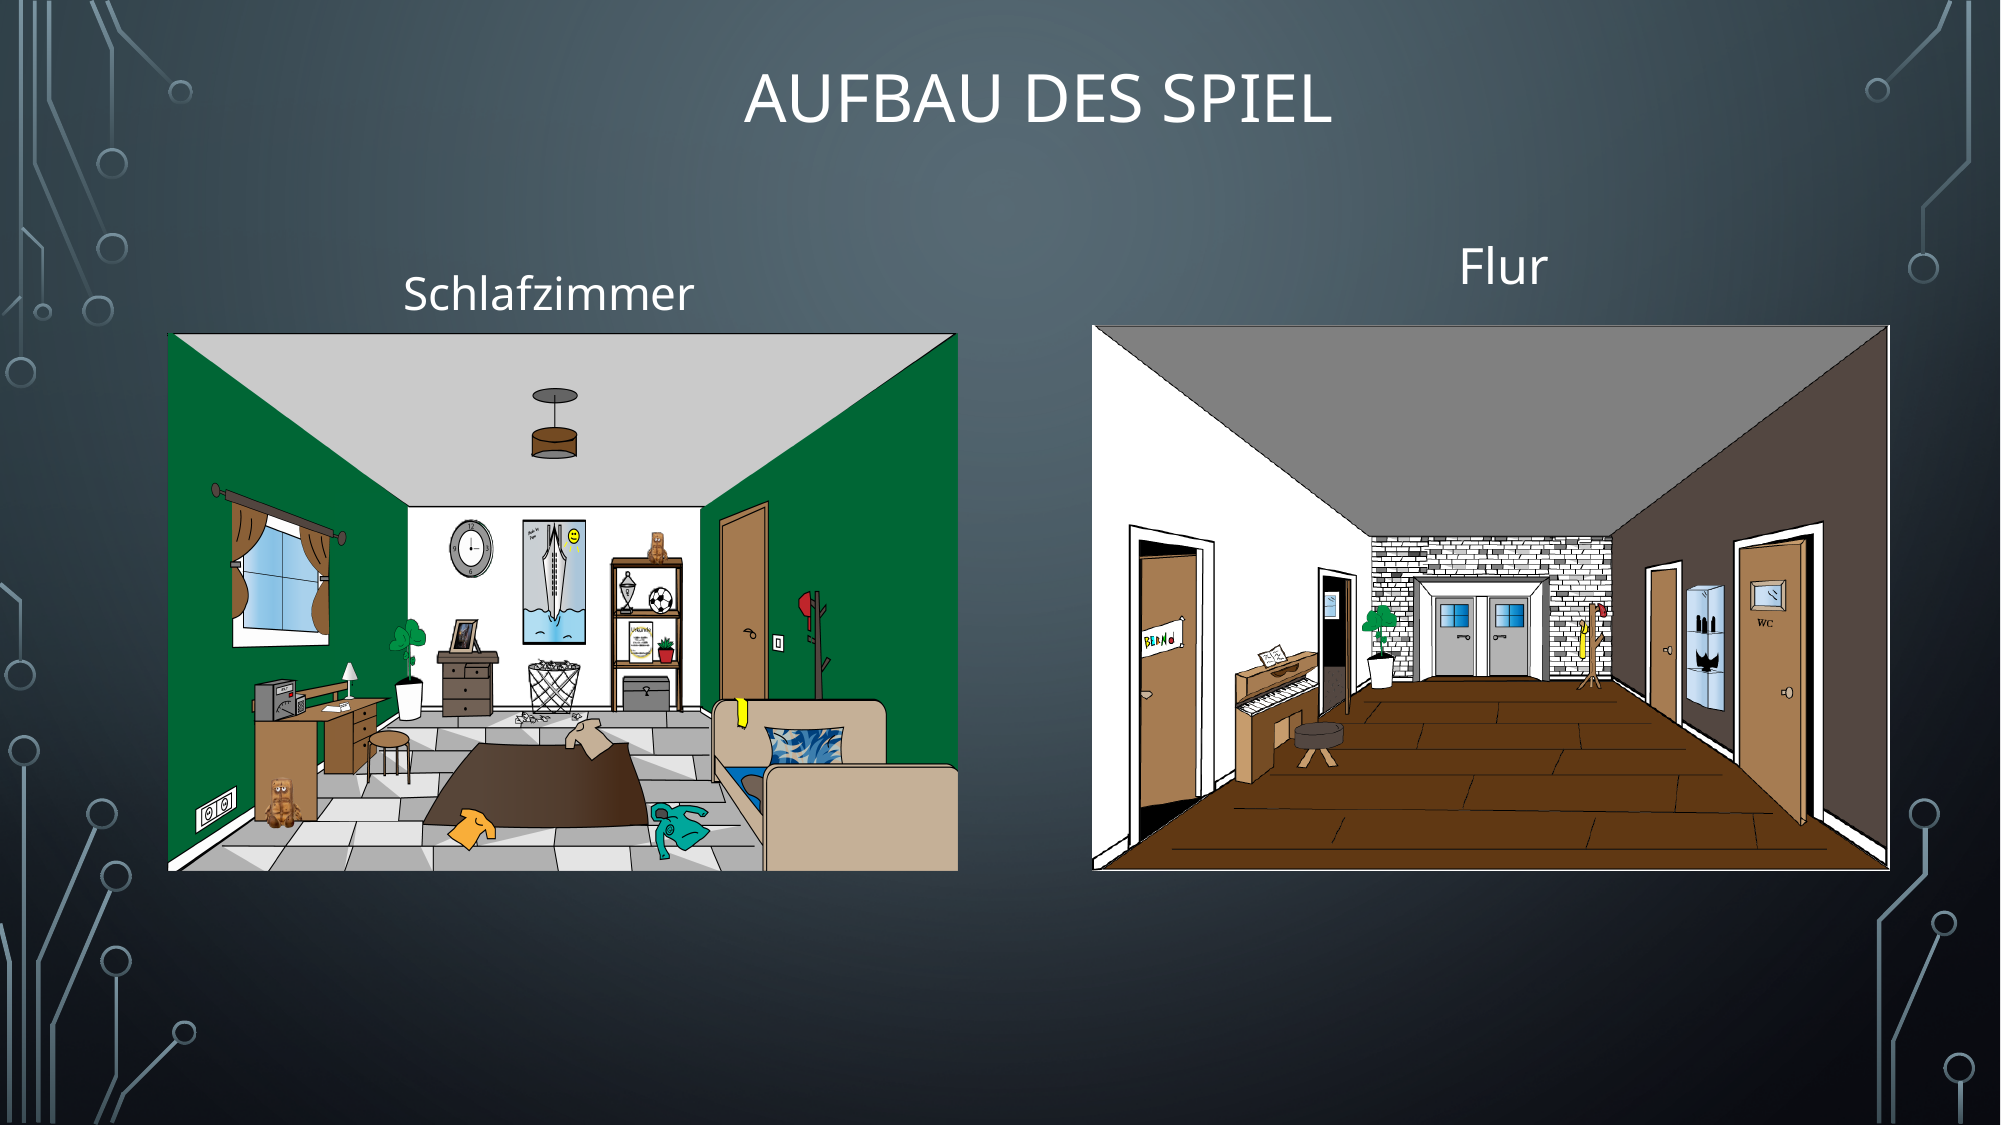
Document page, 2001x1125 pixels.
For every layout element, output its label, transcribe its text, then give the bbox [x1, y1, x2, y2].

title Aufbau des spiel [621, 40, 1458, 163]
picture [167, 333, 958, 871]
list Schlafzimmer [316, 181, 809, 334]
text_box Flur [1326, 214, 1659, 316]
picture [1092, 325, 1890, 871]
